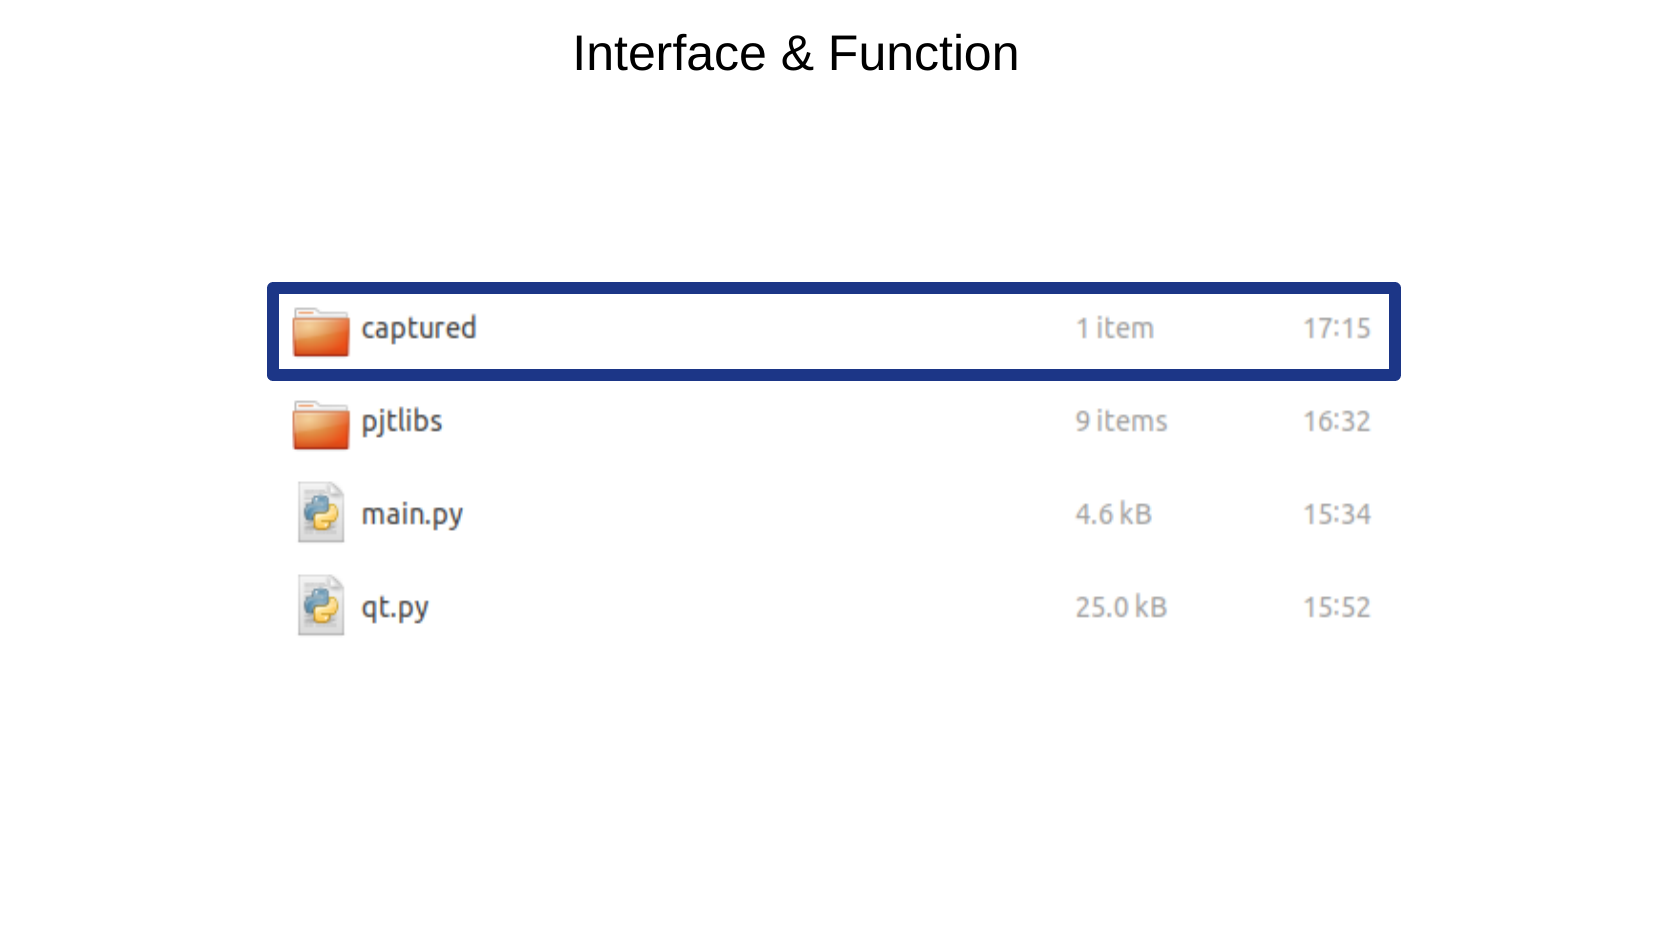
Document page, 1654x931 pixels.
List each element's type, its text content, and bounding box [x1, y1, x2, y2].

text_box Interface & Function [557, 17, 1041, 94]
picture [279, 294, 1381, 369]
title [82, 37, 1571, 193]
picture [272, 381, 1381, 661]
